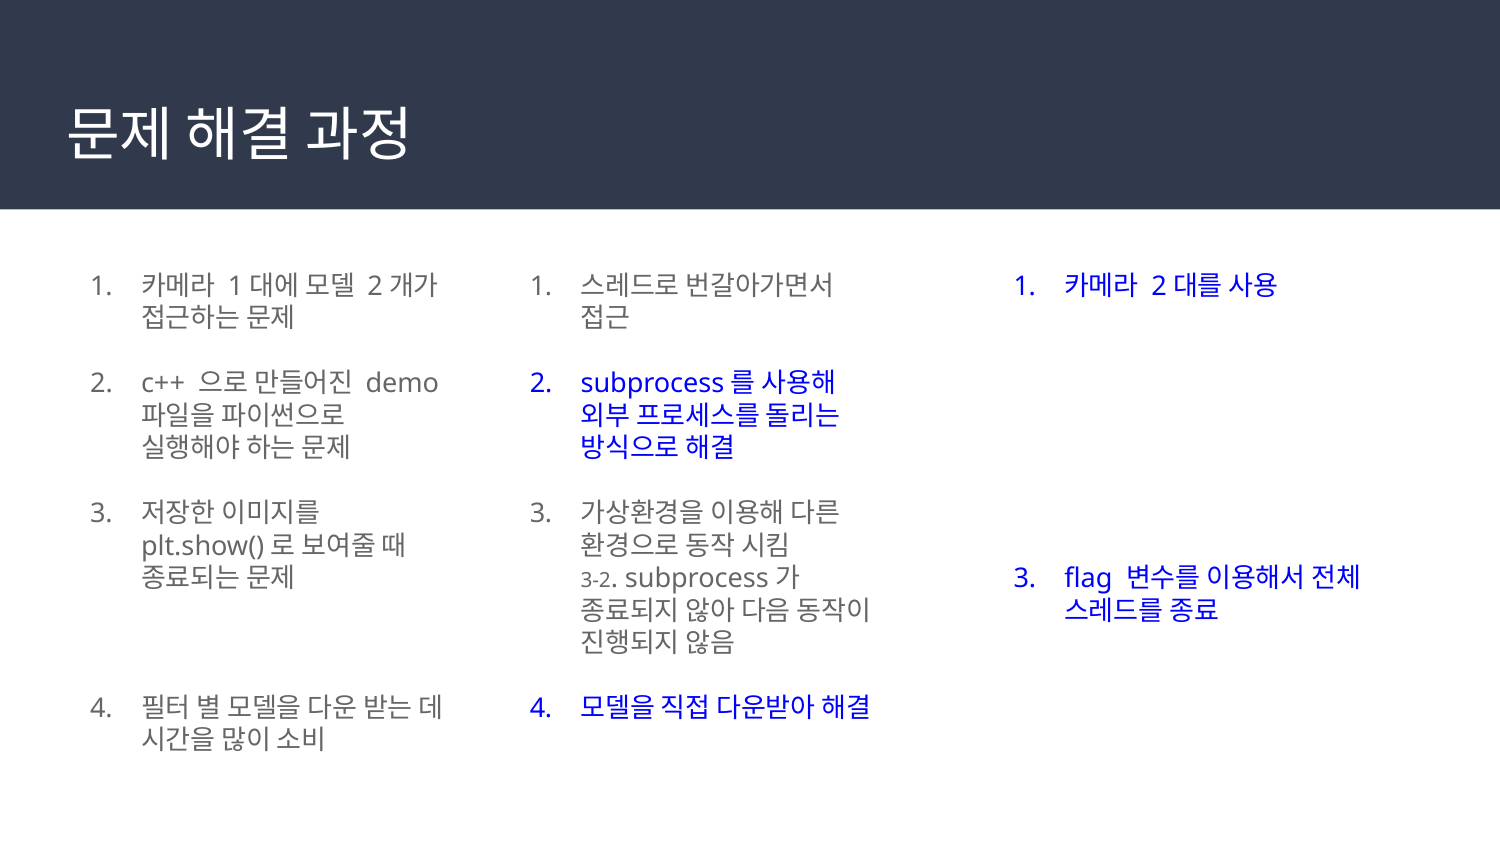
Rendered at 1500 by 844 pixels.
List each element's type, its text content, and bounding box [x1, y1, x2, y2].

text_box 카메라 1대에 모델 2개가 접근하는 문제 c++ 으로 만들어진 demo 파일을 파이썬으로 실행해야 하는 문제 저장한 이미지를 plt.show()로 보여줄 때 종료되는 문제 필터 별 모델을 다운 받는 데 시간을 많이 소비 [51, 253, 463, 844]
text_box 스레드로 번갈아가면서 접근 subprocess를 사용해 외부 프로세스를 돌리는 방식으로 해결 가상환경을 이용해 다른 환경으로 동작 시킴 3-2. subprocess가 종료되지 않아 다음 동작이 진행되지 않음 모델을 직접 다운받아 해결 [490, 253, 903, 838]
title 문제 해결 과정 [51, 82, 1449, 185]
text_box 카메라 2대를 사용 어아 flag 변수를 이용해서 전체 스레드를 종료 [974, 253, 1387, 639]
